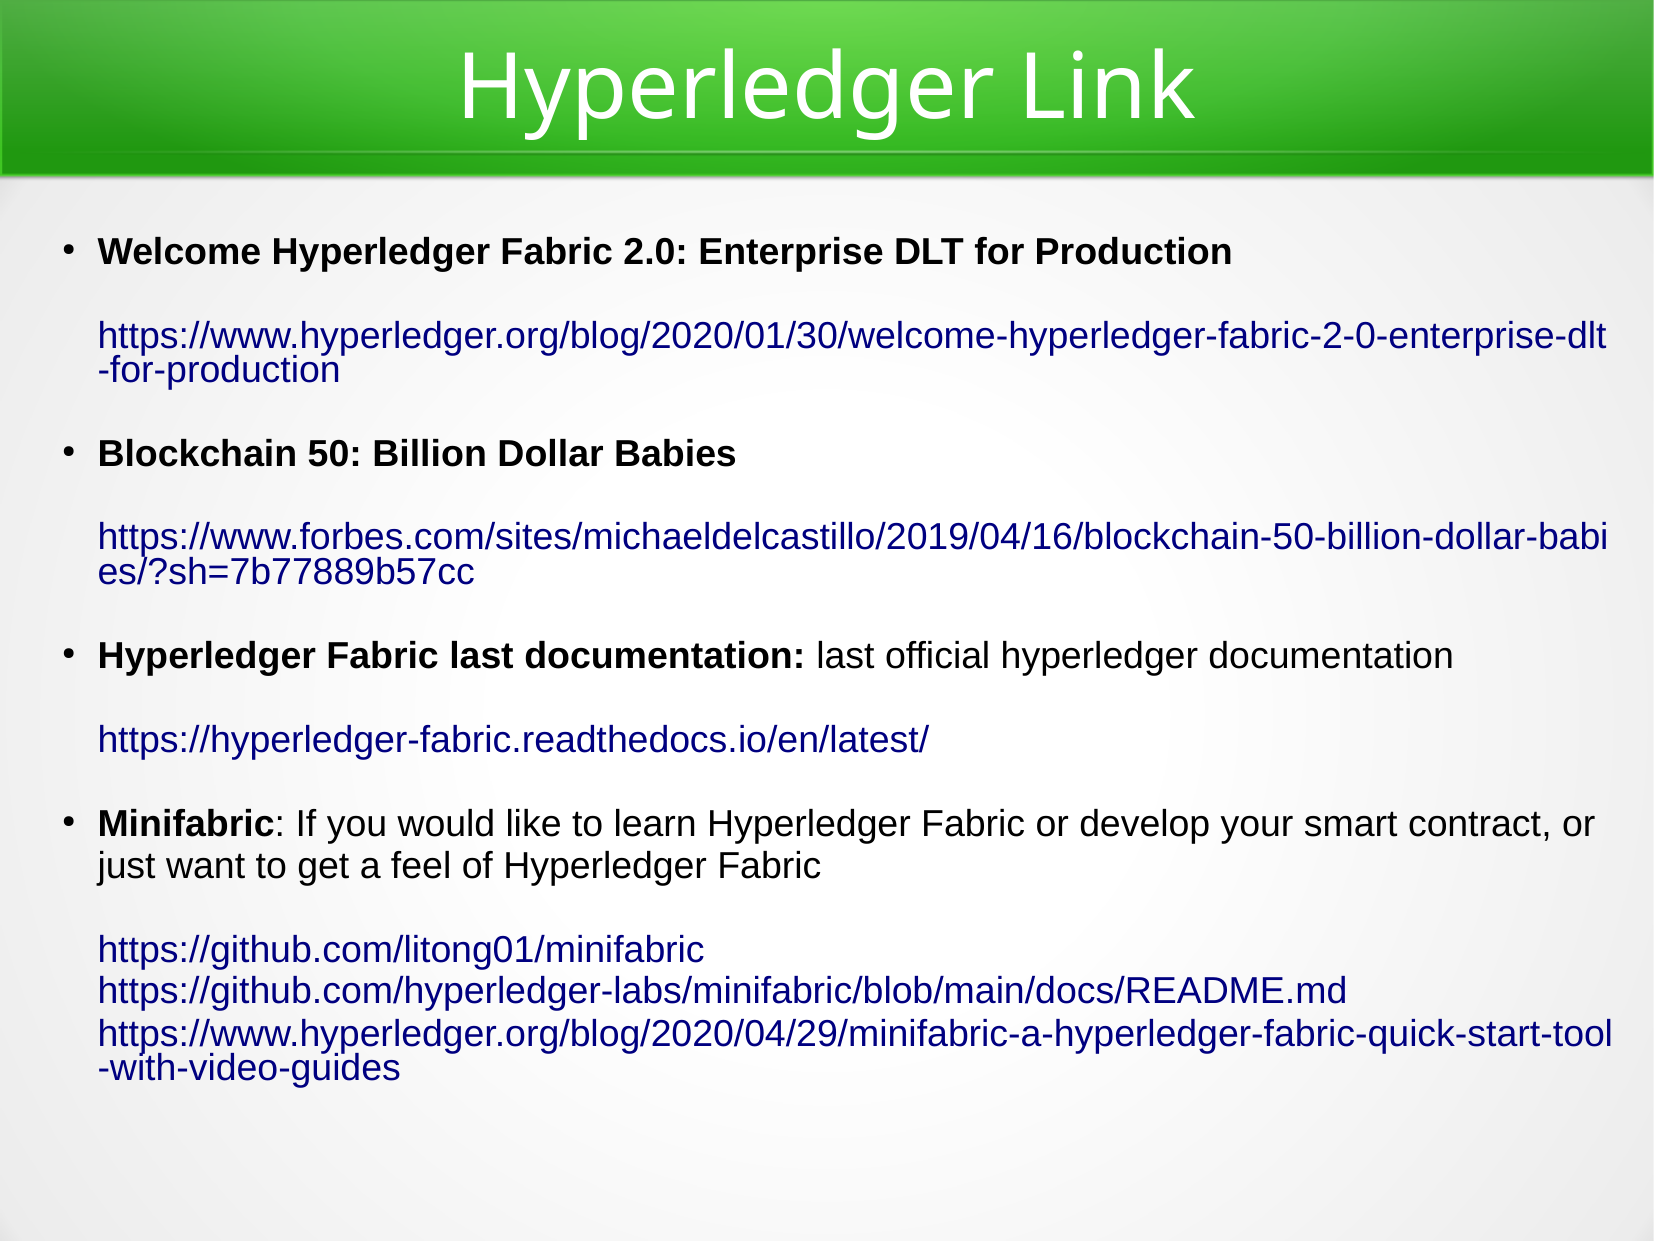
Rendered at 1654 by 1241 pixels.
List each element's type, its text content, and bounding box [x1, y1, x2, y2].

title Hyperledger Link [82, 11, 1571, 154]
picture [0, 0, 1654, 1241]
text_box Welcome Hyperledger Fabric 2.0: Enterprise DLT for Production https://www.hyperledger.org/blog/2020/01/30/welcome-hyperledger-fabric-2-0-enterprise-dlt-for-production Blockchain 50: Billion Dollar Babies https://www.forbes.com/sites/michaeldelcastillo/2019/04/16/blockchain-50-billion-dollar-babies/?sh=7b77889b57cc Hyperledger Fabric last documentation: last official hyperledger documentation https://hyperledger-fabric.readthedocs.io/en/latest/ Minifabric: If you would like to learn Hyperledger Fabric or develop your smart contract, or just want to get a feel of Hyperledger Fabric https://github.com/litong01/minifabric https://github.com/hyperledger-labs/minifabric/blob/main/docs/README.md https://www.hyperledger.org/blog/2020/04/29/minifabric-a-hyperledger-fabric-quick-start-tool-with-video-guides [47, 222, 1630, 1204]
